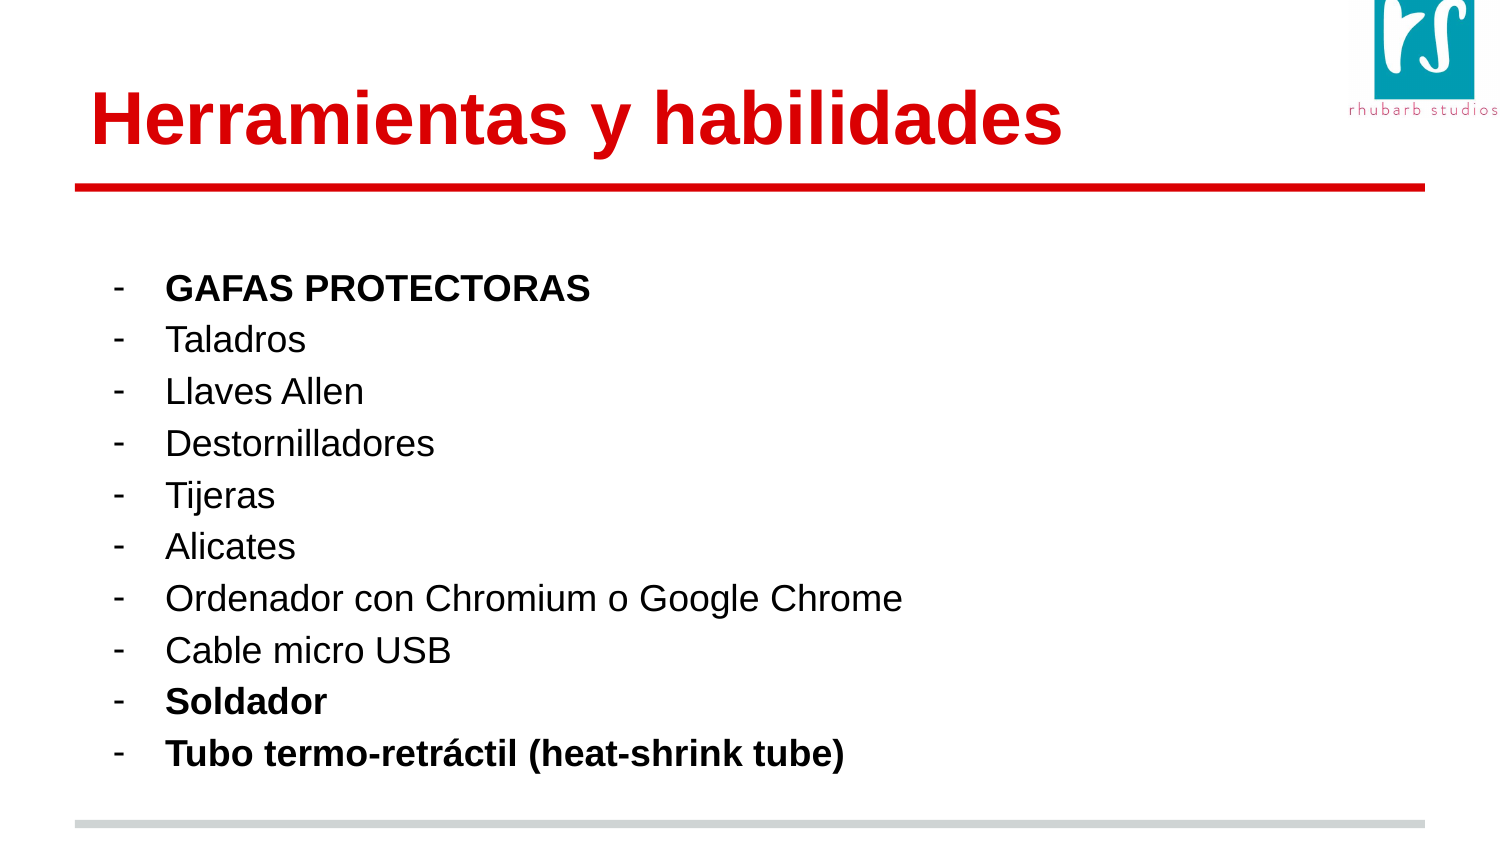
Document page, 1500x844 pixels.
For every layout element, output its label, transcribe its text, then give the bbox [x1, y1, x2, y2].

title Herramientas y habilidades [75, 33, 1425, 175]
list GAFAS PROTECTORAS Taladros Llaves Allen Destornilladores Tijeras Alicates Ordenador con Chromium o Google Chrome Cable micro USB Soldador Tubo termo-retráctil (heat-shrink tube) [75, 196, 1425, 808]
picture [1348, 0, 1500, 118]
